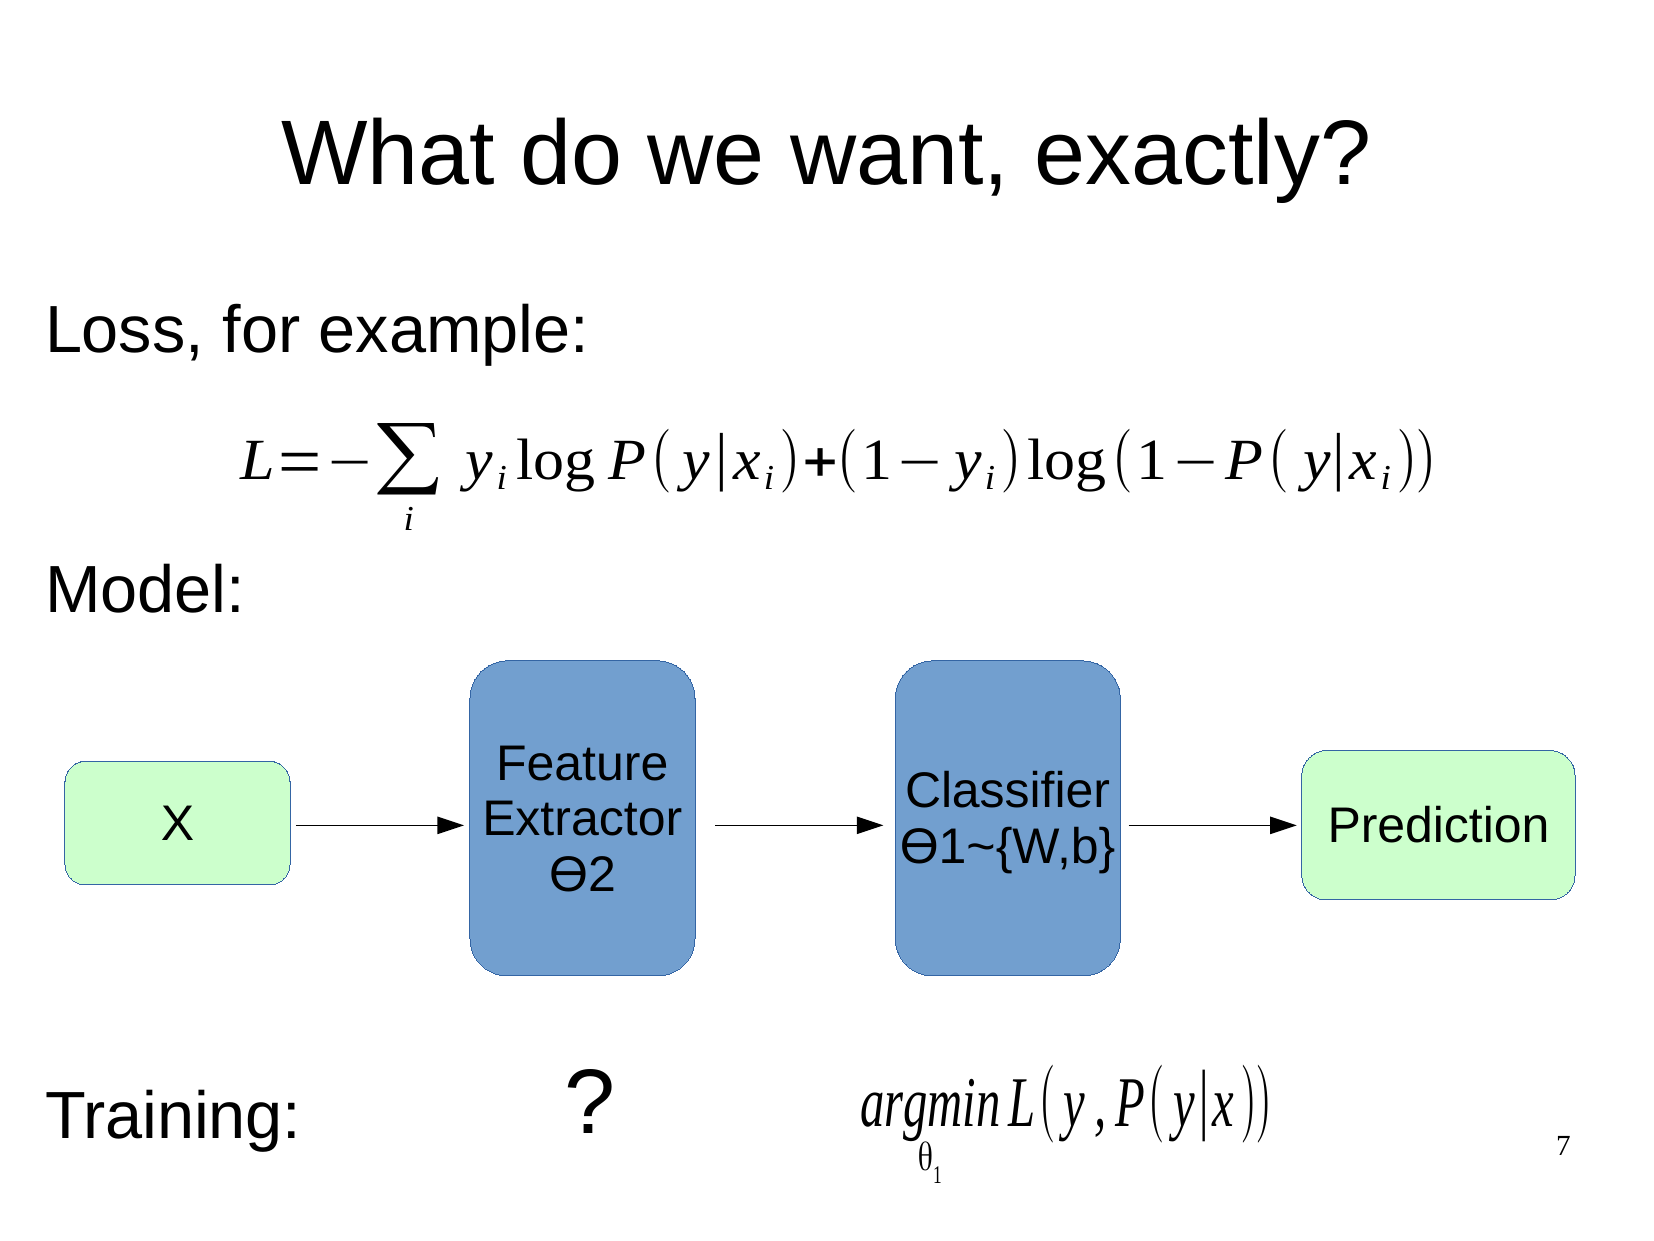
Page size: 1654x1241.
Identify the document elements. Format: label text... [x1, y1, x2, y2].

text_box X [64, 761, 291, 885]
chart [221, 417, 1453, 537]
text_box Feature Extractor Ɵ2 [469, 660, 696, 976]
title What do we want, exactly? [82, 49, 1571, 257]
chart [847, 1058, 1285, 1188]
text_box Loss, for example: [45, 278, 676, 381]
text_box Classifier Ɵ1~{W,b} [895, 660, 1121, 976]
text_box ? [549, 1049, 631, 1153]
text_box Training: [45, 1077, 366, 1153]
text_box Model: [45, 537, 676, 641]
text_box Prediction [1301, 750, 1576, 900]
